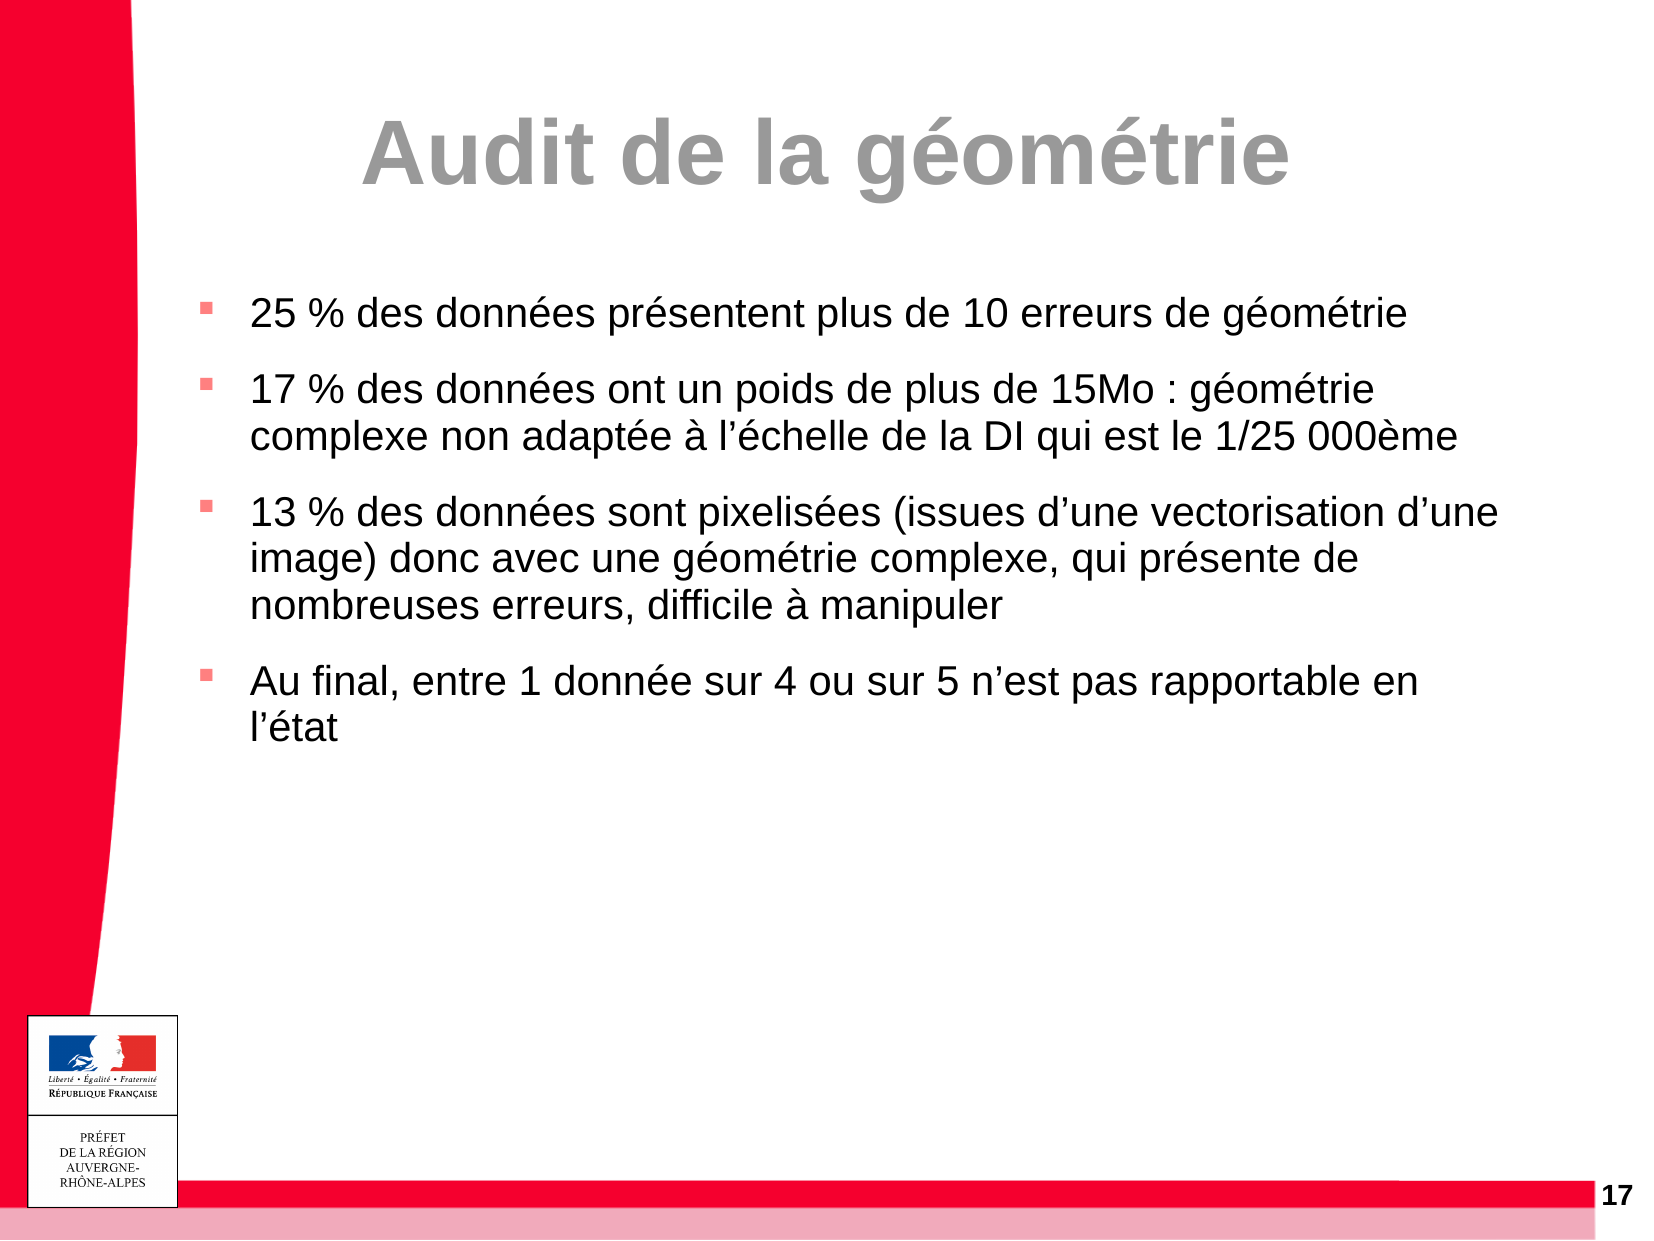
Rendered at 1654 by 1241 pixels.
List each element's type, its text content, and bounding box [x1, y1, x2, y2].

list 25 % des données présentent plus de 10 erreurs de géométrie 17 % des données ont un poids de plus de 15Mo : géométrie complexe non adaptée à l’échelle de la DI qui est le 1/25 000ème 13 % des données sont pixelisées (issues d’une vectorisation d’une image) donc avec une géométrie complexe, qui présente de nombreuses erreurs, difficile à manipuler Au final, entre 1 donnée sur 4 ou sur 5 n’est pas rapportable en l’état [179, 290, 1509, 1010]
picture [0, 0, 1654, 1240]
title Audit de la géométrie [82, 49, 1571, 257]
